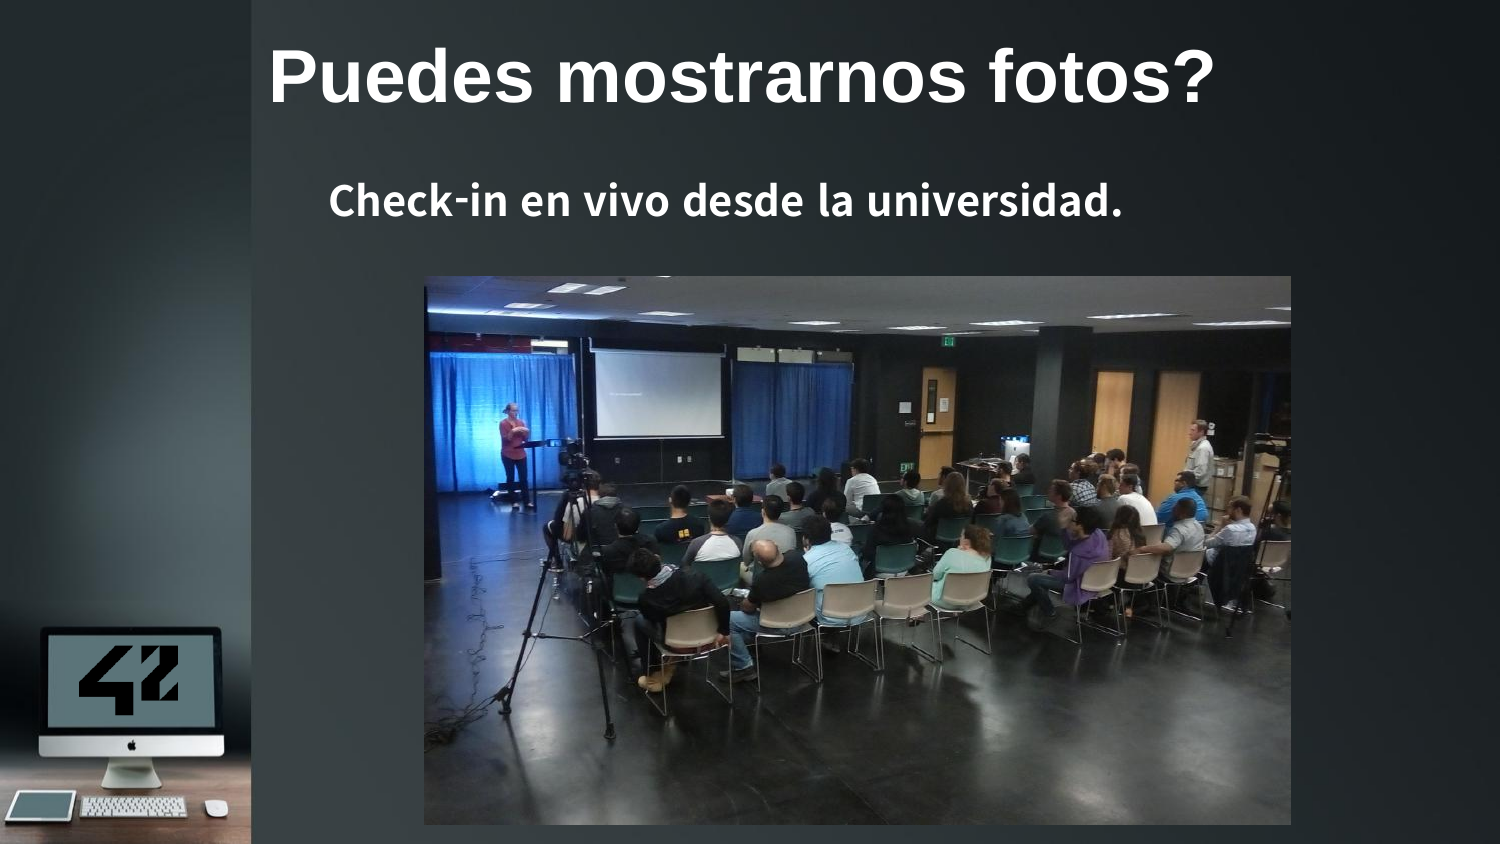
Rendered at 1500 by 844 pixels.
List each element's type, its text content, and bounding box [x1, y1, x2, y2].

title Puedes mostrarnos fotos? [253, 0, 1500, 146]
picture [0, 0, 1500, 844]
list Check-in en vivo desde la universidad. [313, 161, 1459, 238]
